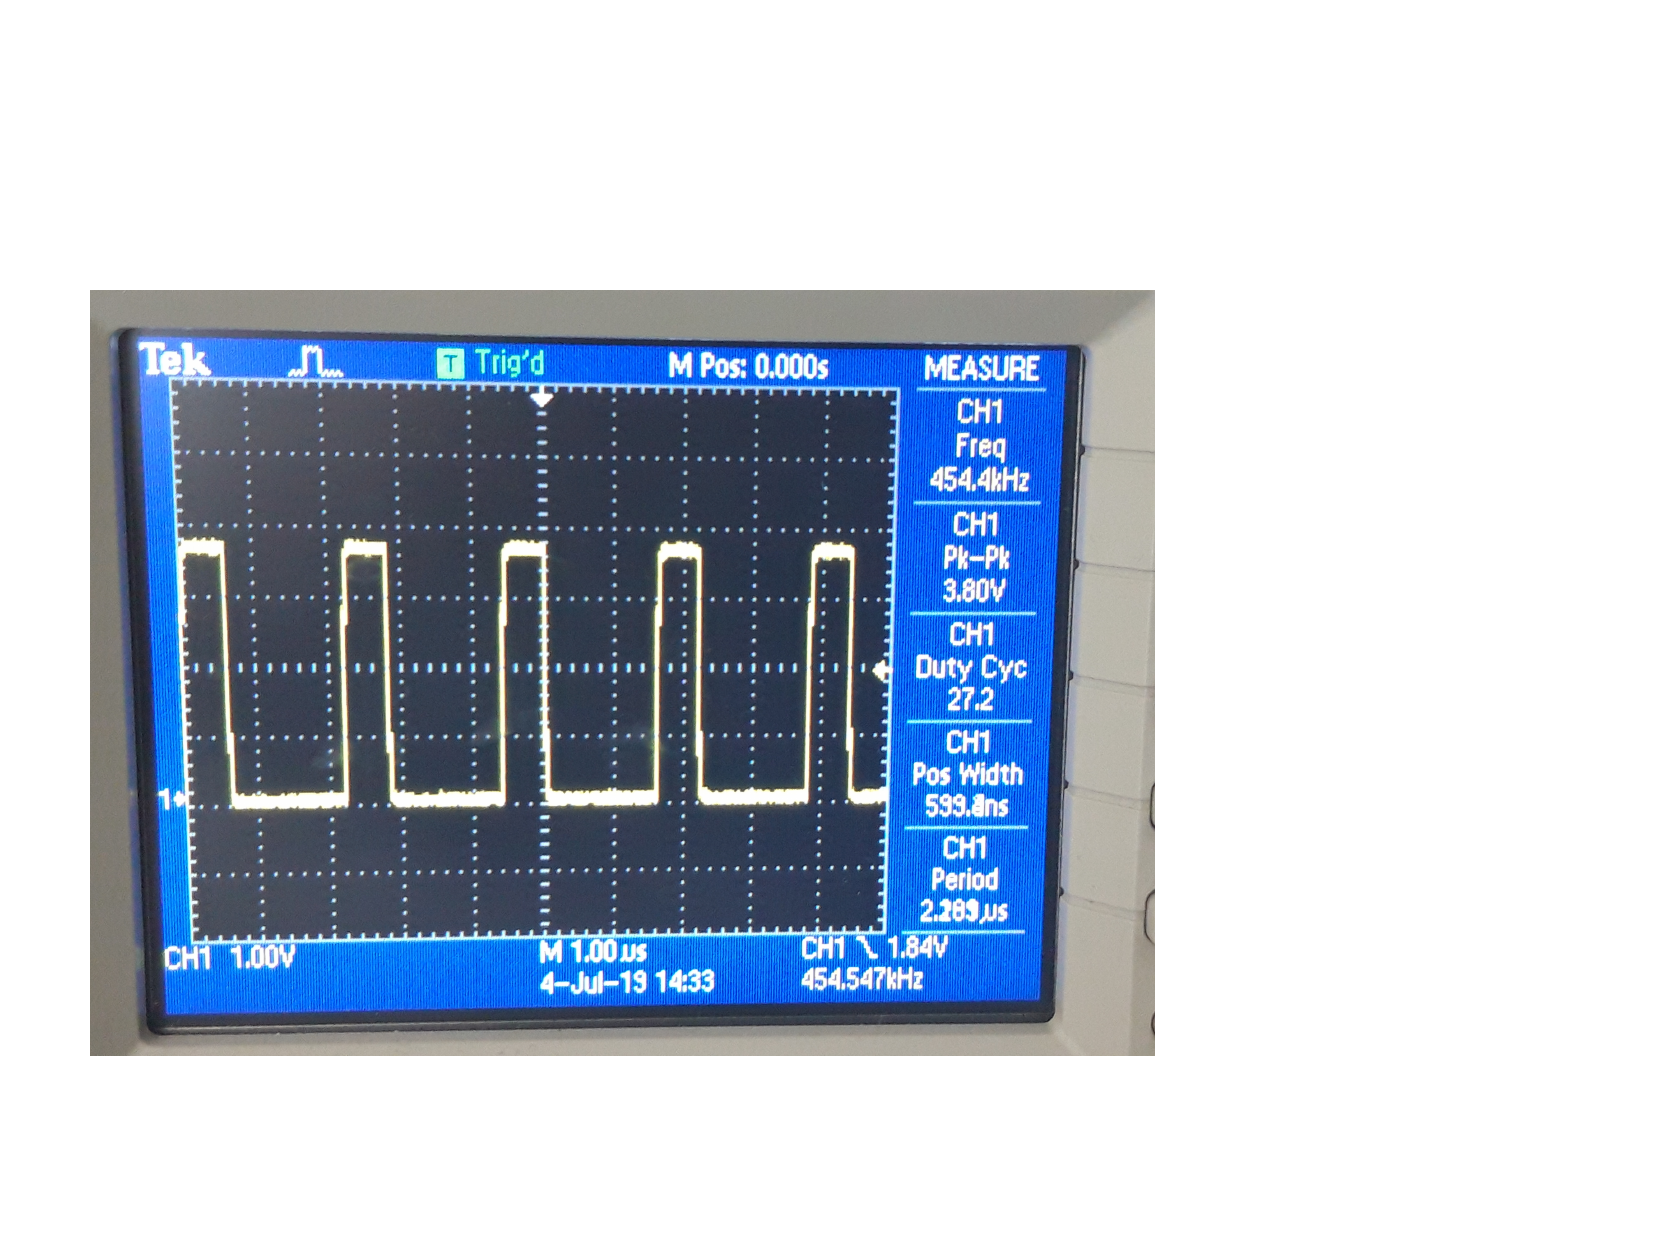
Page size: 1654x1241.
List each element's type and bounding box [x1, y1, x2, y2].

picture [90, 290, 1155, 1056]
